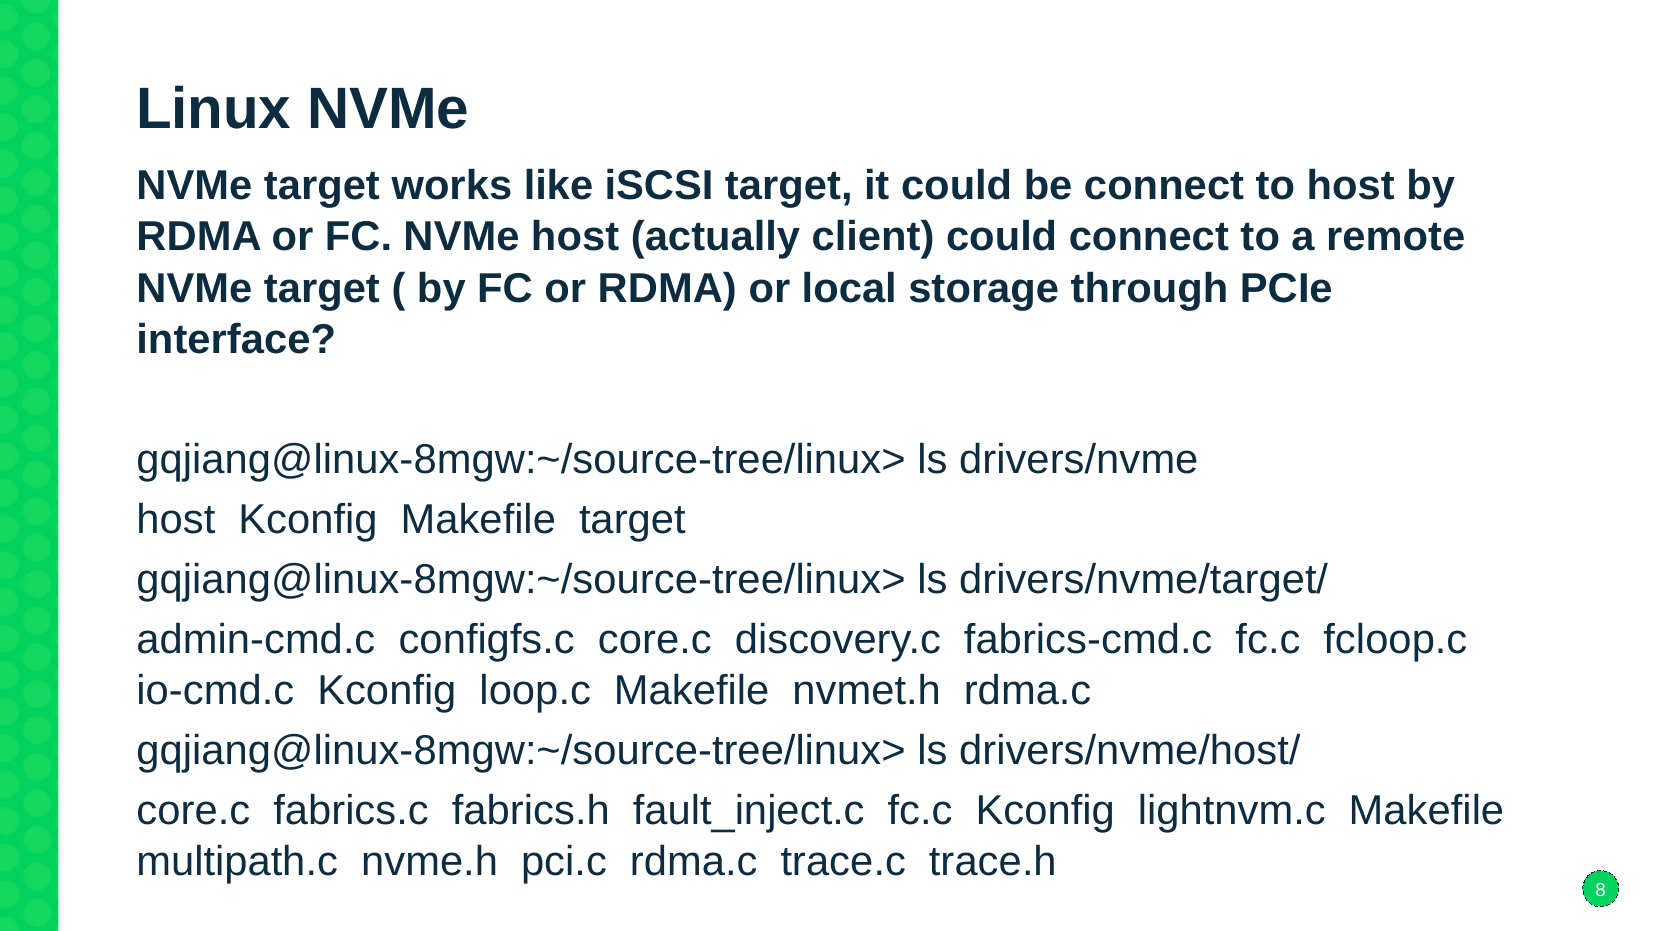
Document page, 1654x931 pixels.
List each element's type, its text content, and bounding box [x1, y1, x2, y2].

picture [0, 0, 76, 931]
list NVMe target works like iSCSI target, it could be connect to host by RDMA or FC. NVMe host (actually client) could connect to a remote NVMe target ( by FC or RDMA) or local storage through PCIe interface? gqjiang@linux-8mgw:~/source-tree/linux> ls drivers/nvme host Kconfig Makefile target gqjiang@linux-8mgw:~/source-tree/linux> ls drivers/nvme/target/ admin-cmd.c configfs.c core.c discovery.c fabrics-cmd.c fc.c fcloop.c io-cmd.c Kconfig loop.c Makefile nvmet.h rdma.c gqjiang@linux-8mgw:~/source-tree/linux> ls drivers/nvme/host/ core.c fabrics.c fabrics.h fault_inject.c fc.c Kconfig lightnvm.c Makefile multipath.c nvme.h pci.c rdma.c trace.c trace.h [121, 150, 1531, 869]
title Linux NVMe [121, 31, 1531, 150]
